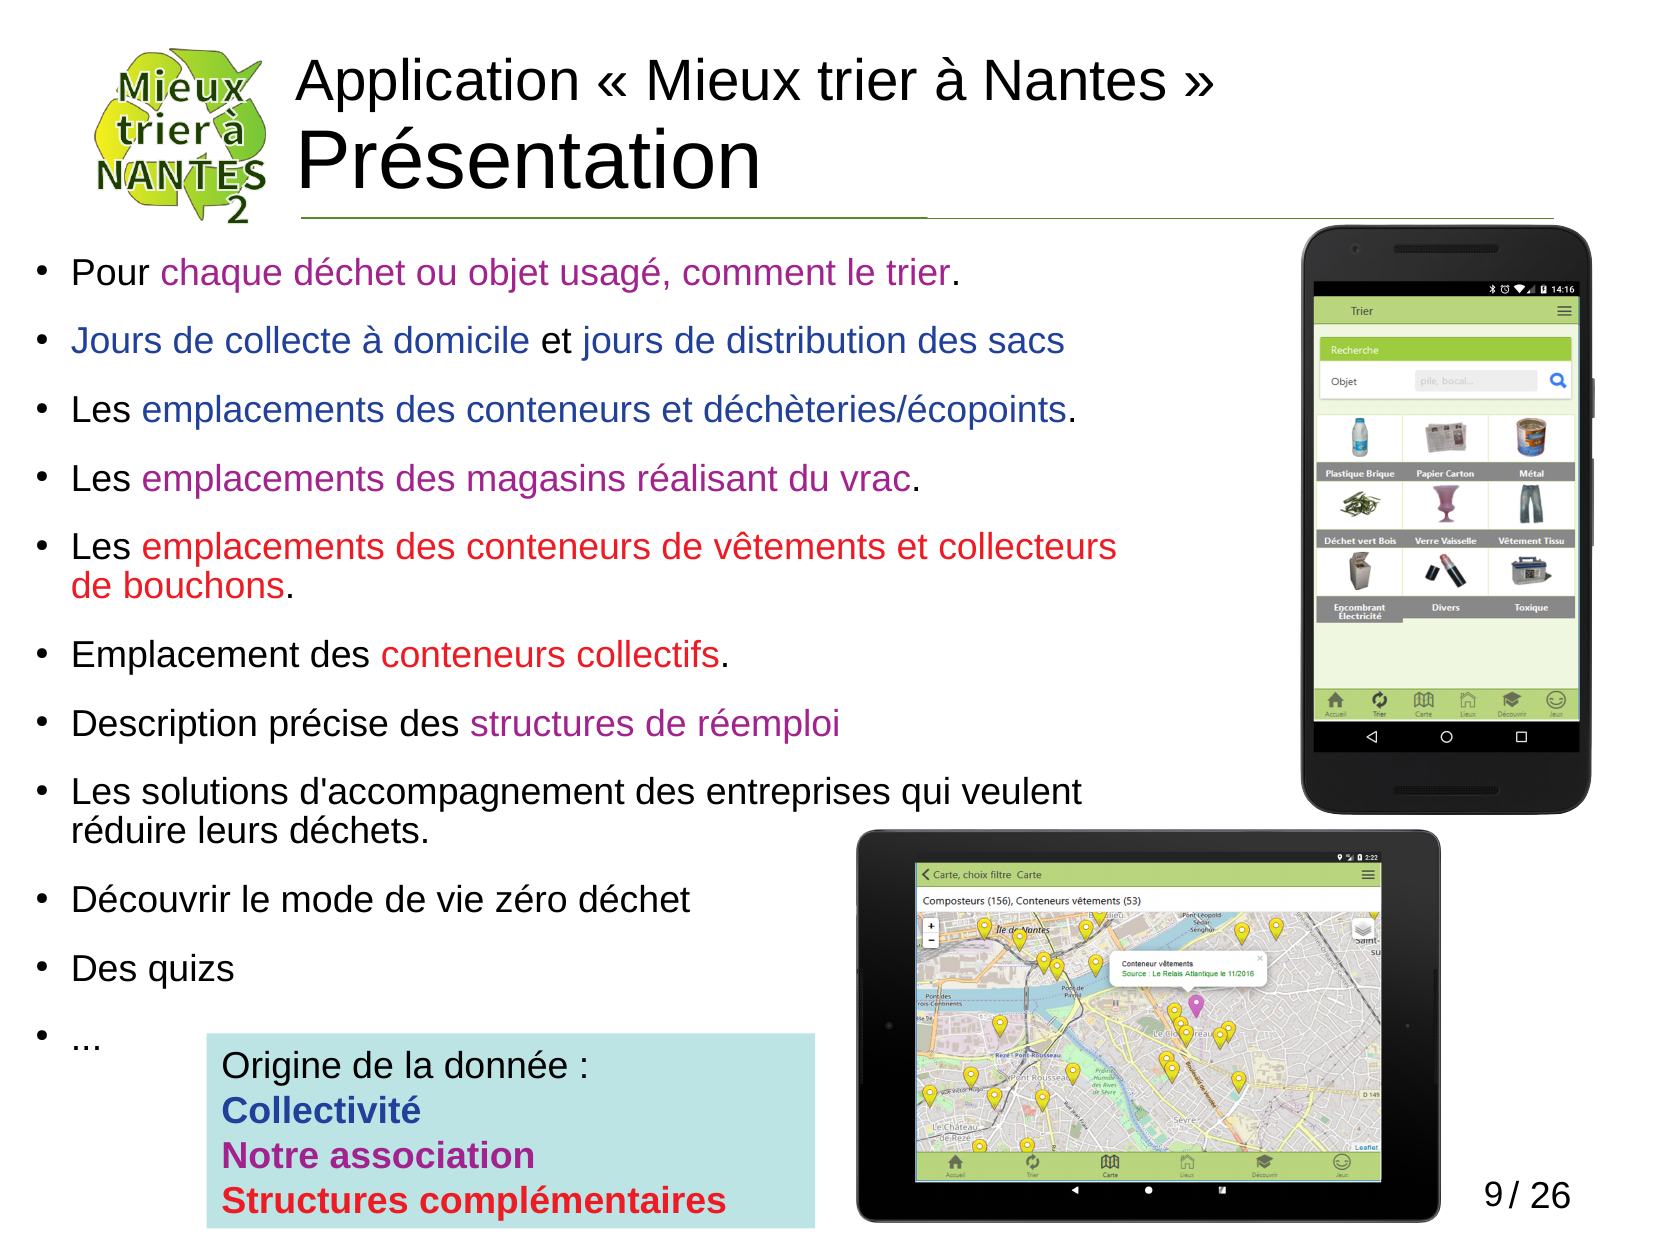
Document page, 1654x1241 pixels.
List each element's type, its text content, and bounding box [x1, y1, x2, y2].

text_box Pour chaque déchet ou objet usagé, comment le trier. Jours de collecte à domicile et jours de distribution des sacs Les emplacements des conteneurs et déchèteries/écopoints. Les emplacements des magasins réalisant du vrac. Les emplacements des conteneurs de vêtements et collecteurs de bouchons. Emplacement des conteneurs collectifs. Description précise des structures de réemploi Les solutions d'accompagnement des entreprises qui veulent réduire leurs déchets. Découvrir le mode de vie zéro déchet Des quizs ... [35, 253, 1131, 1058]
text_box / 26 [1494, 1165, 1599, 1237]
picture [1300, 224, 1595, 815]
text_box Origine de la donnée : Collectivité Notre association Structures complémentaires [206, 1033, 816, 1229]
text_box Application « Mieux trier à Nantes » Présentation [295, 41, 1571, 215]
picture [94, 48, 272, 225]
text_box <numéro> [1468, 1165, 1494, 1223]
picture [856, 829, 1441, 1223]
